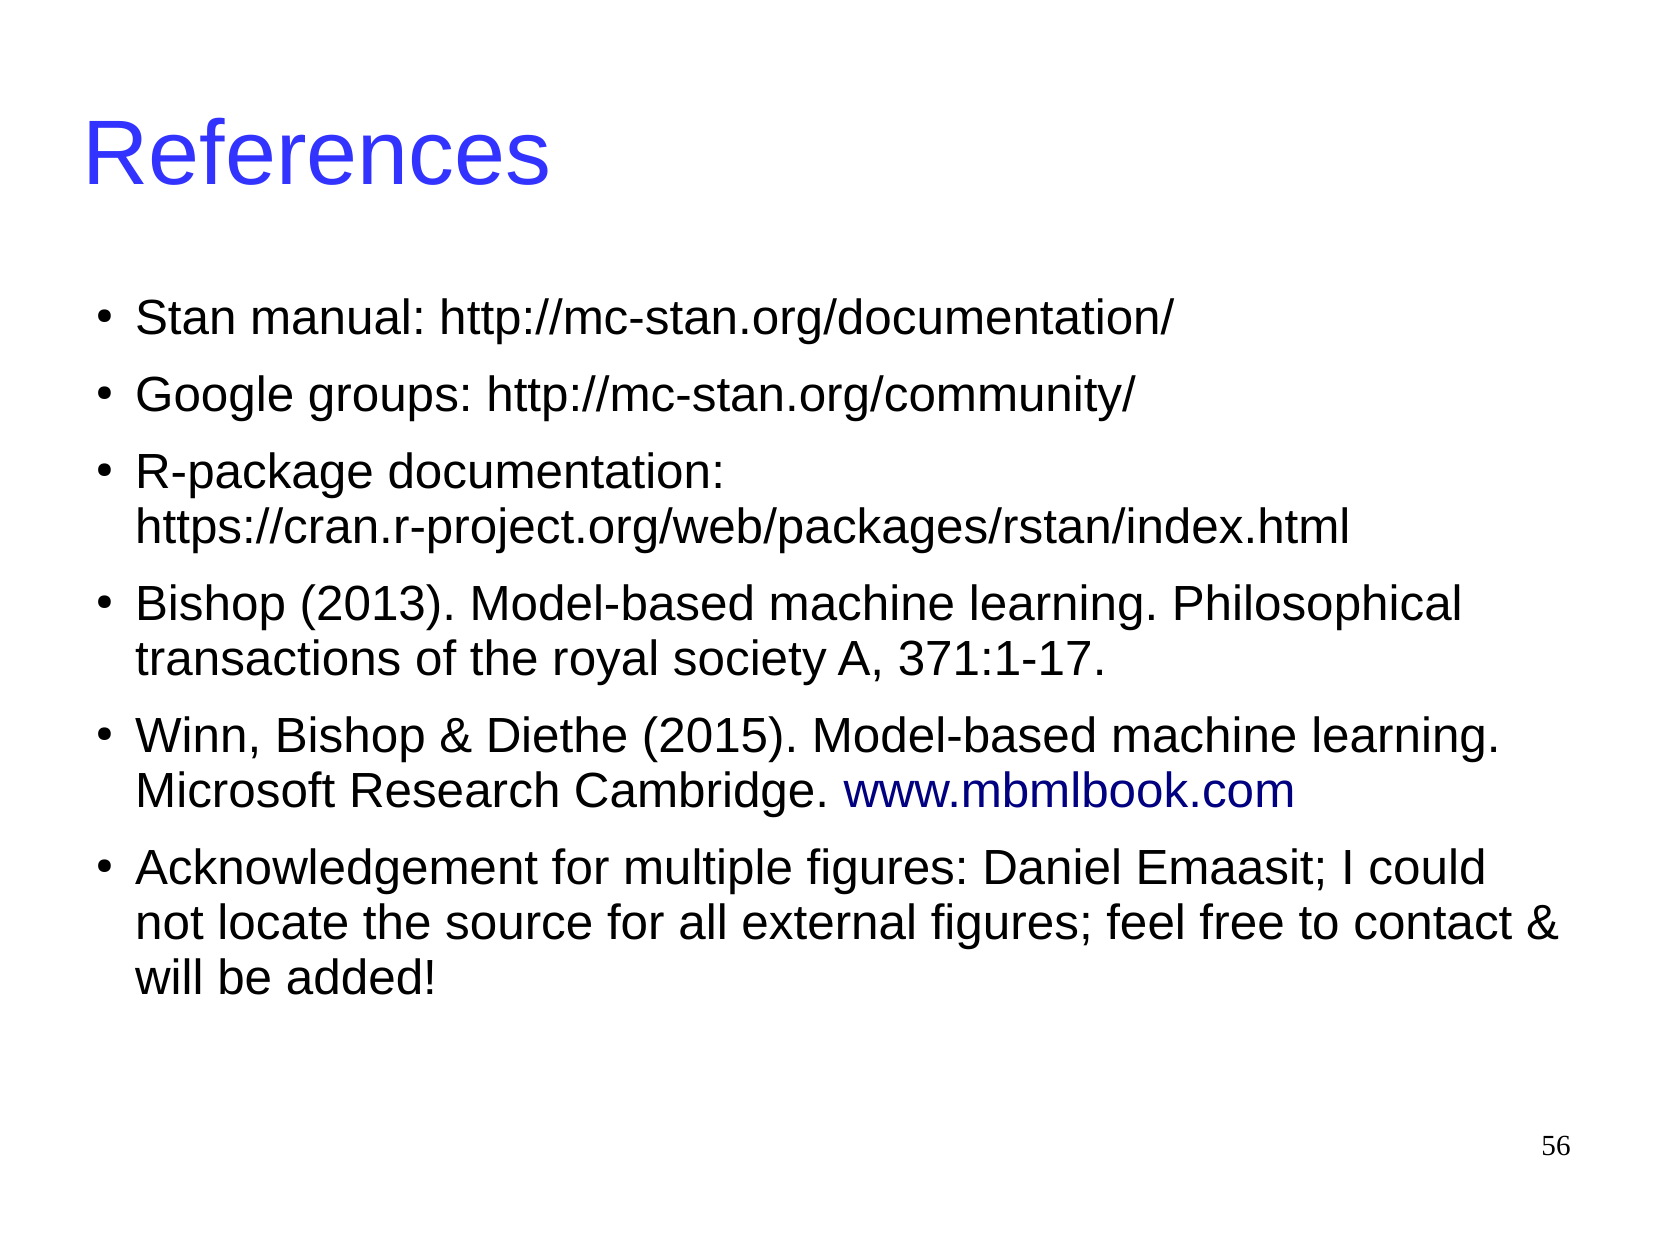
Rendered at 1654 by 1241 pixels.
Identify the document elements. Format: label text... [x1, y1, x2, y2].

list Stan manual: http://mc-stan.org/documentation/ Google groups: http://mc-stan.org/community/ R-package documentation: https://cran.r-project.org/web/packages/rstan/index.html Bishop (2013). Model-based machine learning. Philosophical transactions of the royal society A, 371:1-17. Winn, Bishop & Diethe (2015). Model-based machine learning. Microsoft Research Cambridge. www.mbmlbook.com Acknowledgement for multiple figures: Daniel Emaasit; I could not locate the source for all external figures; feel free to contact & will be added! [82, 290, 1571, 1010]
title References [82, 49, 1571, 257]
